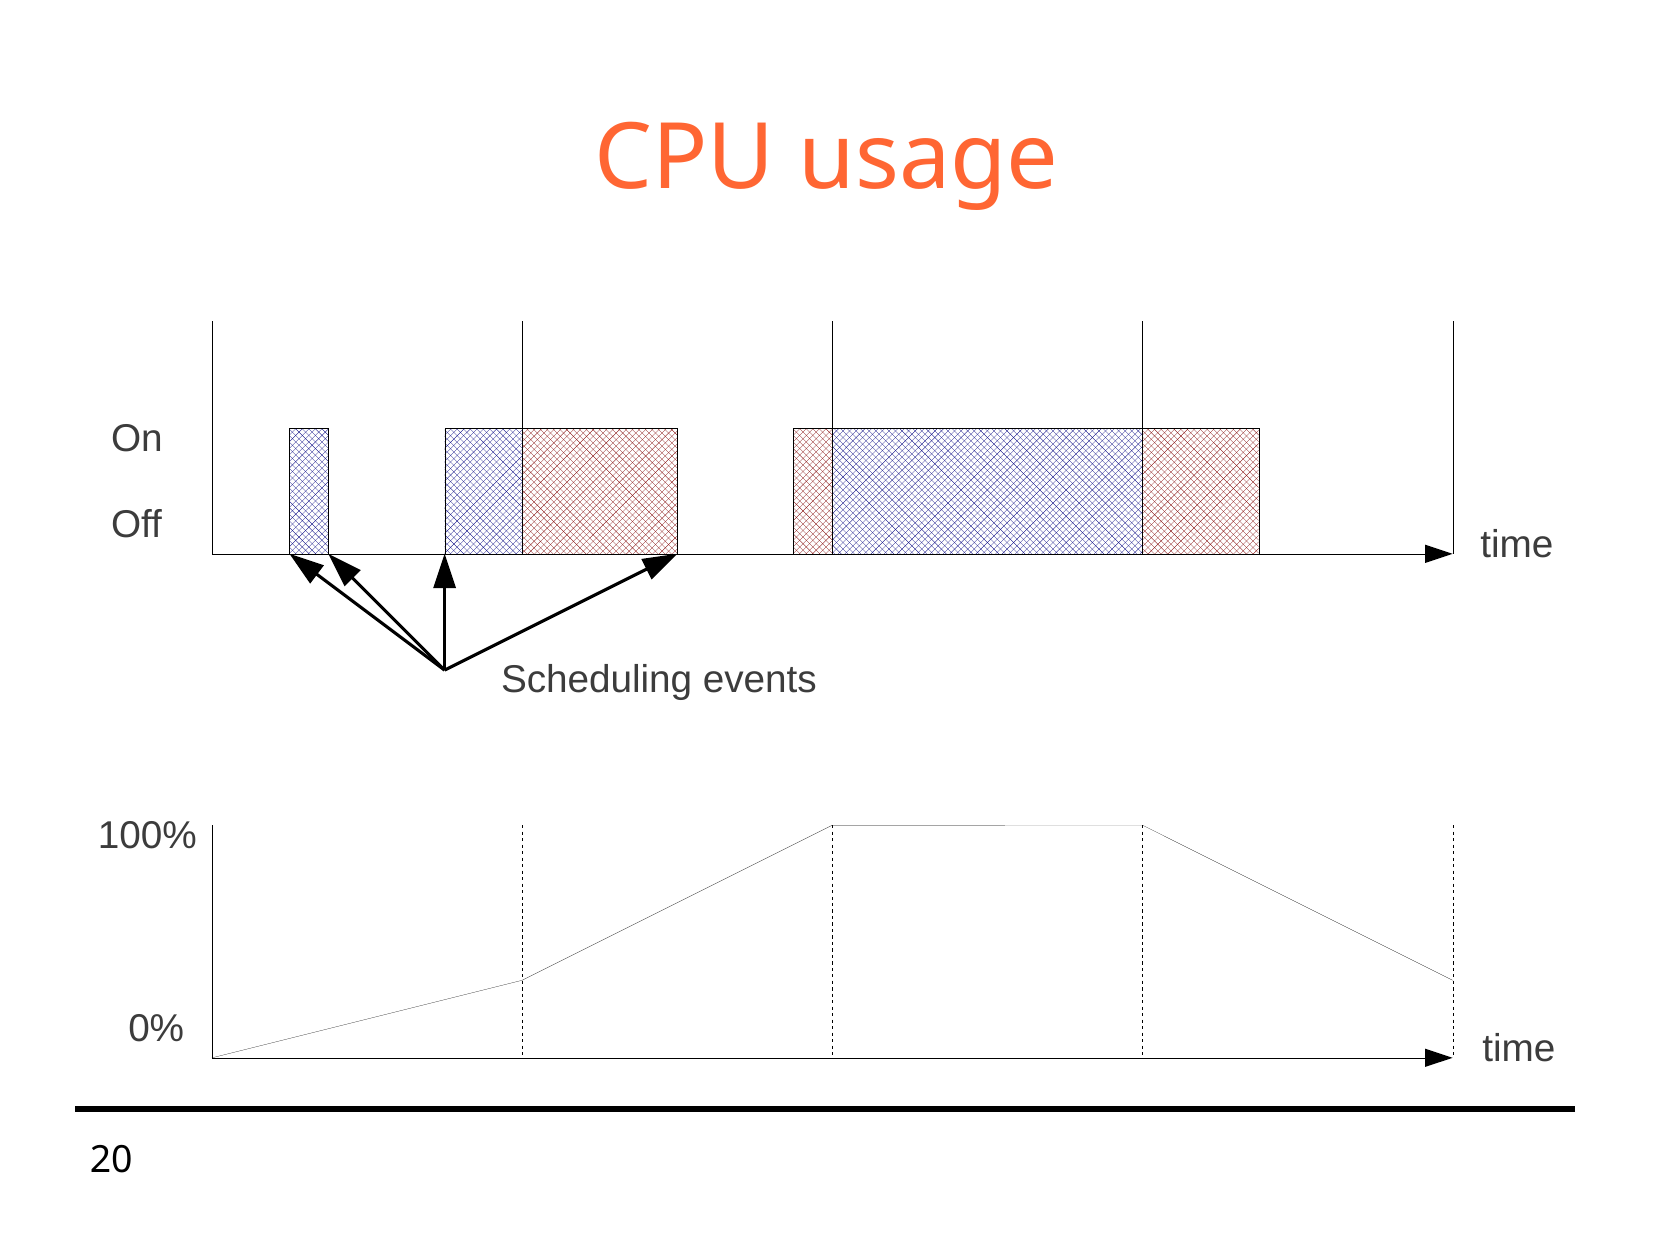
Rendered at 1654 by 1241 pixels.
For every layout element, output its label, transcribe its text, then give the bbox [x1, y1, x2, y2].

picture [82, 321, 1571, 1078]
title CPU usage [82, 49, 1571, 257]
